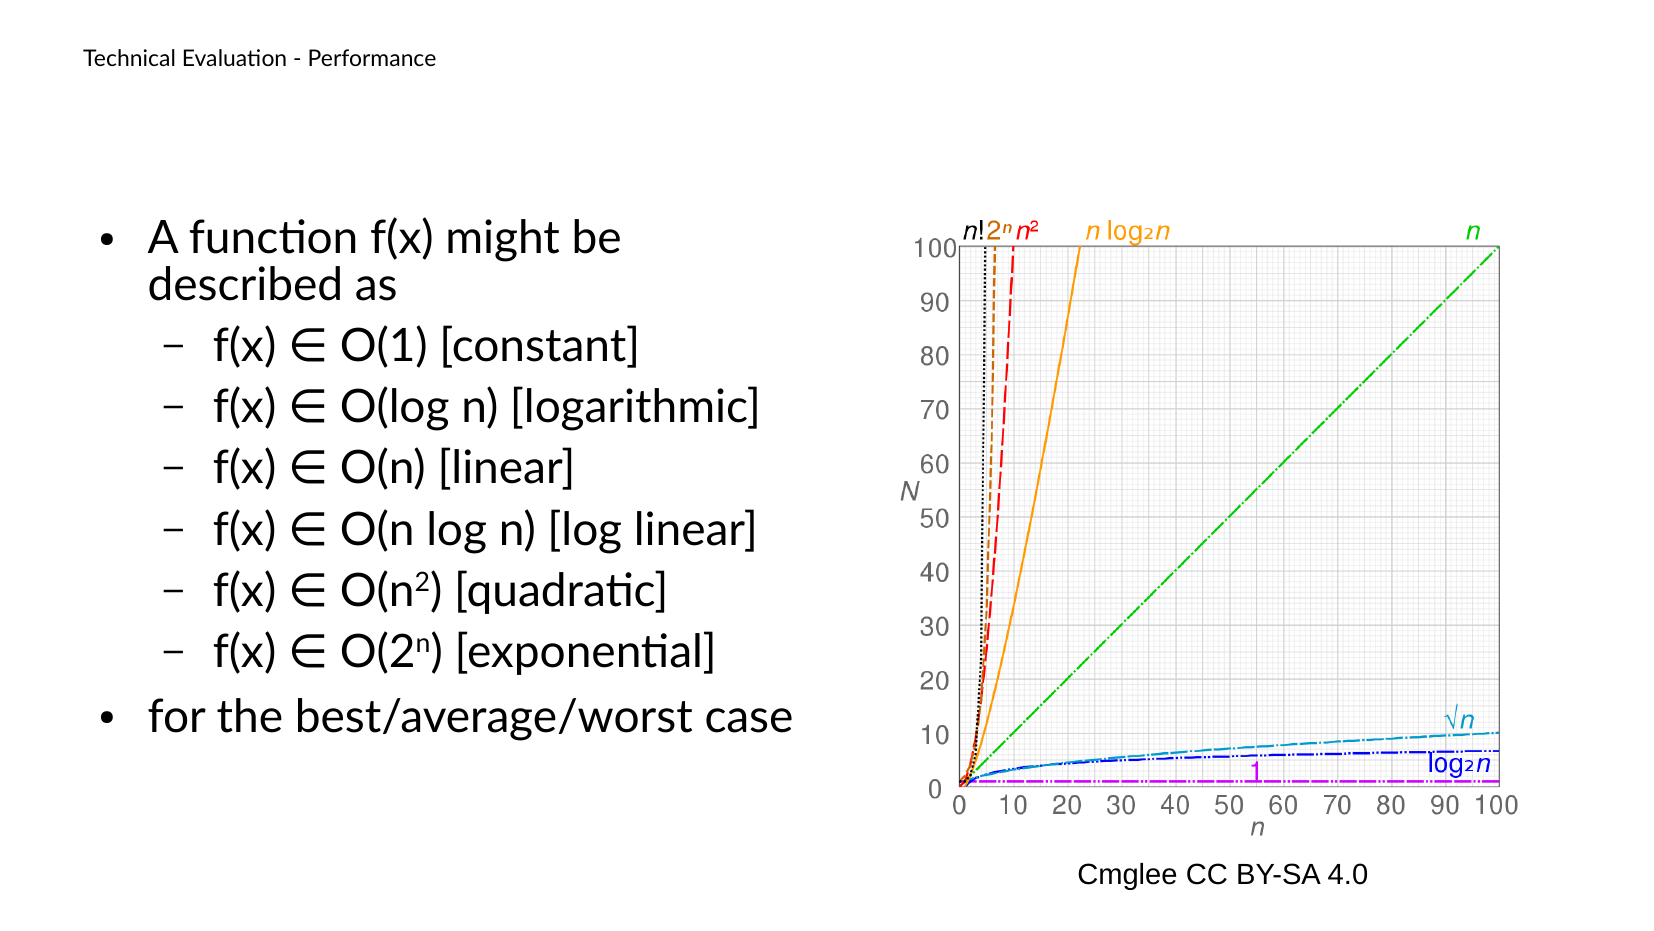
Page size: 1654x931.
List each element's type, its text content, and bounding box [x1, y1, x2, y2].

list A function f(x) might be described as f(x) ∈ O(1) [constant] f(x) ∈ O(log n) [logarithmic] f(x) ∈ O(n) [linear] f(x) ∈ O(n log n) [log linear] f(x) ∈ O(n2) [quadratic] f(x) ∈ O(2n) [exponential] for the best/average/worst case [82, 217, 809, 839]
text_box Cmglee CC BY-SA 4.0 [1062, 850, 1384, 898]
title Technical Evaluation - Performance [83, 0, 1571, 119]
picture [897, 216, 1519, 839]
